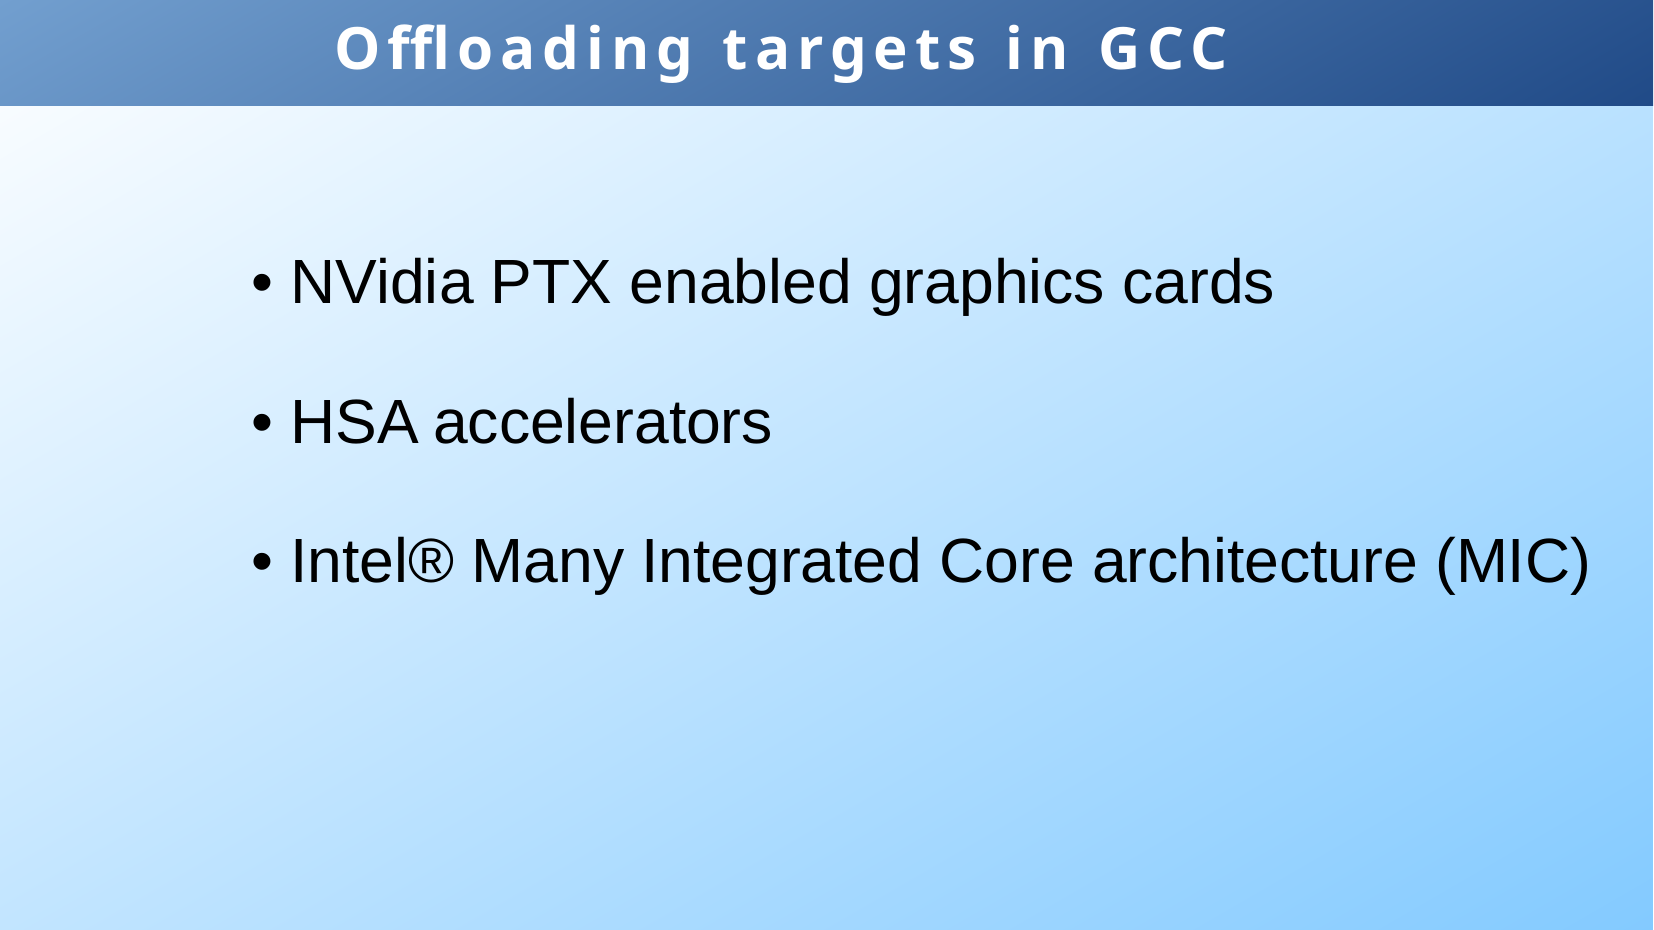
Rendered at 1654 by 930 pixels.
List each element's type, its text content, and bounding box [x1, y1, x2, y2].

text_box Offloading targets in GCC [0, 0, 1653, 106]
text_box • NVidia PTX enabled graphics cards • HSA accelerators • Intel® Many Integrated Core architecture (MIC) [236, 240, 1608, 604]
